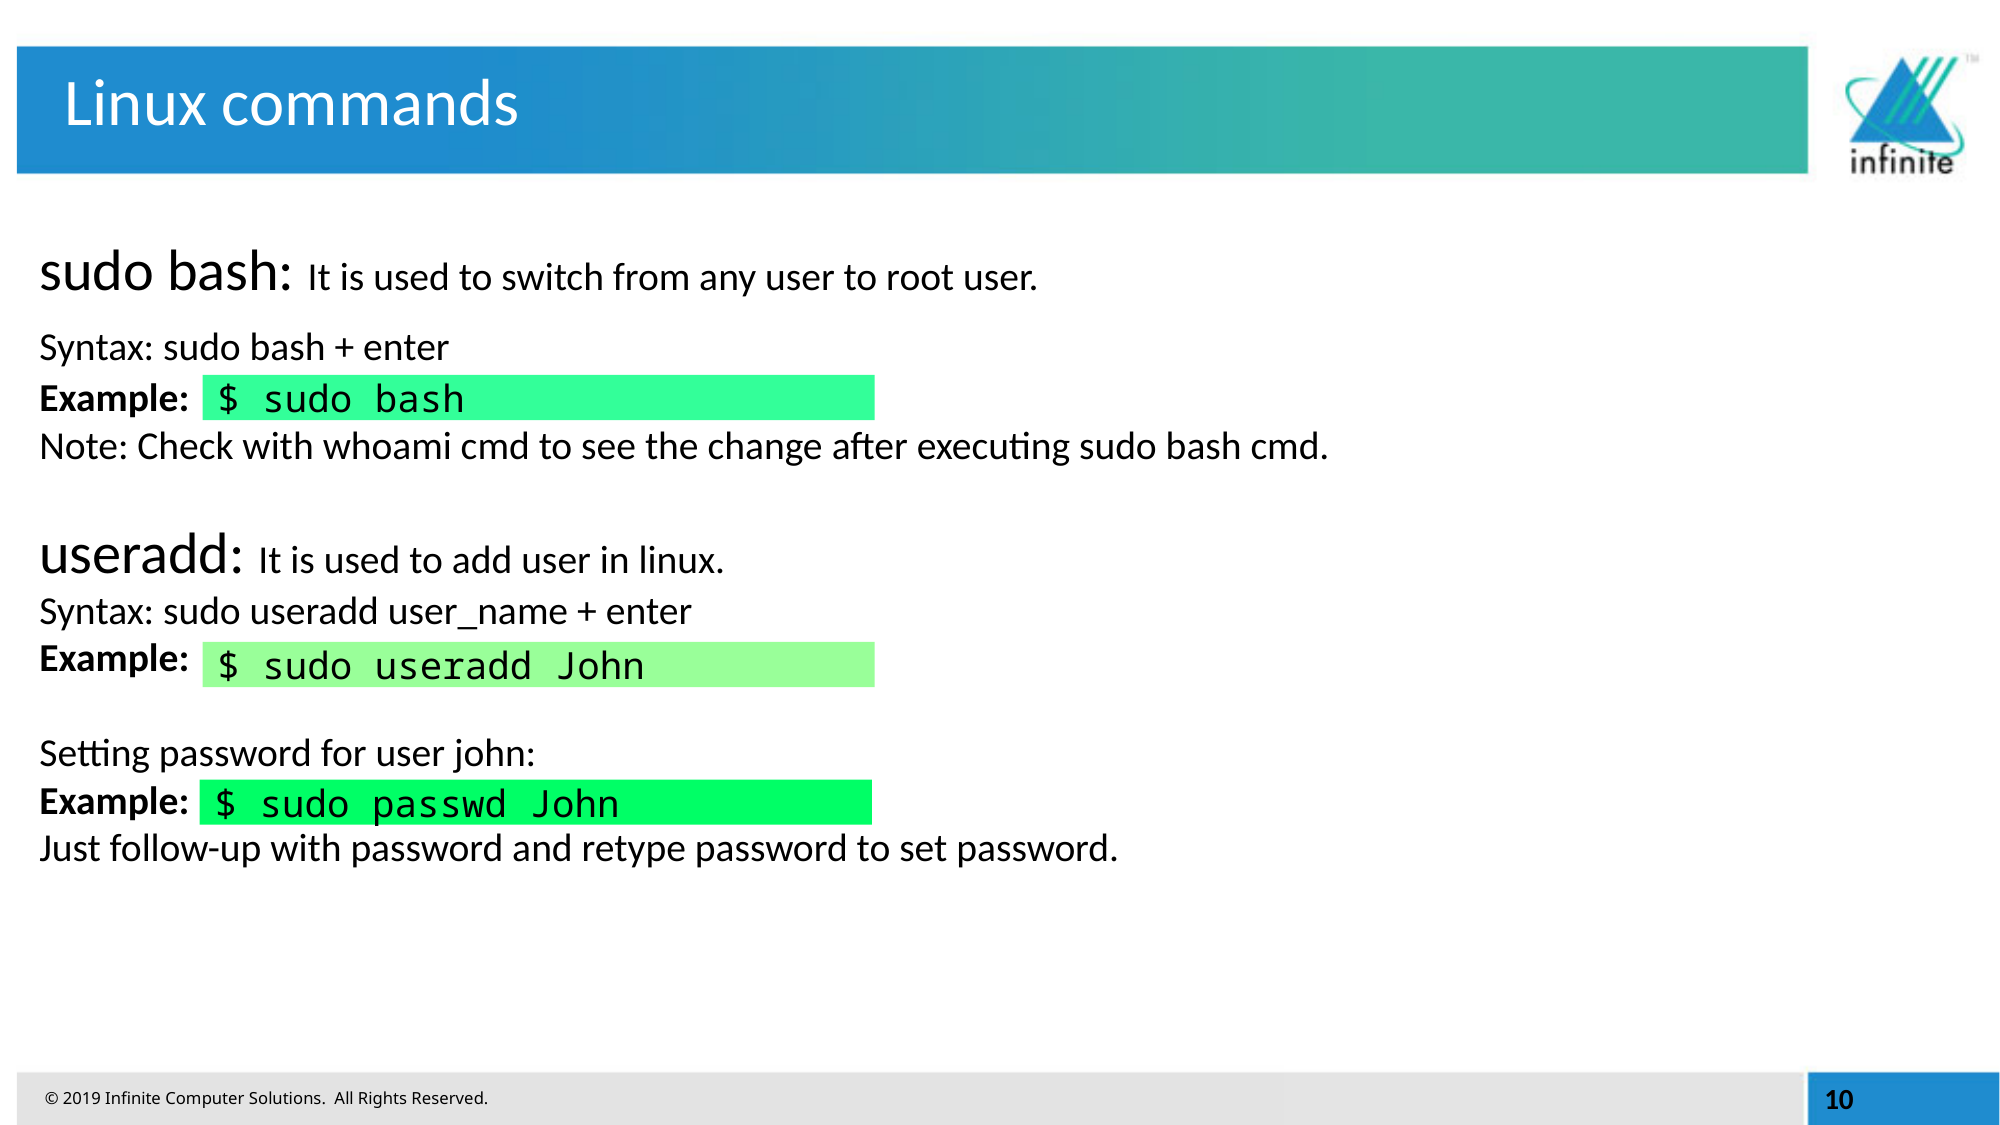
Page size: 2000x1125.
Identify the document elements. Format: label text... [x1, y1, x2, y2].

picture [16, 0, 2000, 1125]
text_box $ sudo useradd John [202, 641, 875, 688]
text_box sudo bash: It is used to switch from any user to root user. Syntax: sudo bash + enter Example: Note: Check with whoami cmd to see the change after executing sudo bash cmd. useradd: It is used to add user in linux. Syntax: sudo useradd user_name + enter Example: Setting password for user john: Example: Just follow-up with password and retype password to set password. [24, 224, 1813, 1065]
text_box $ sudo passwd John [199, 779, 872, 825]
text_box $ sudo bash [202, 374, 875, 421]
slide_number <number> [1662, 1073, 2000, 1125]
title Linux commands [49, 51, 1913, 182]
